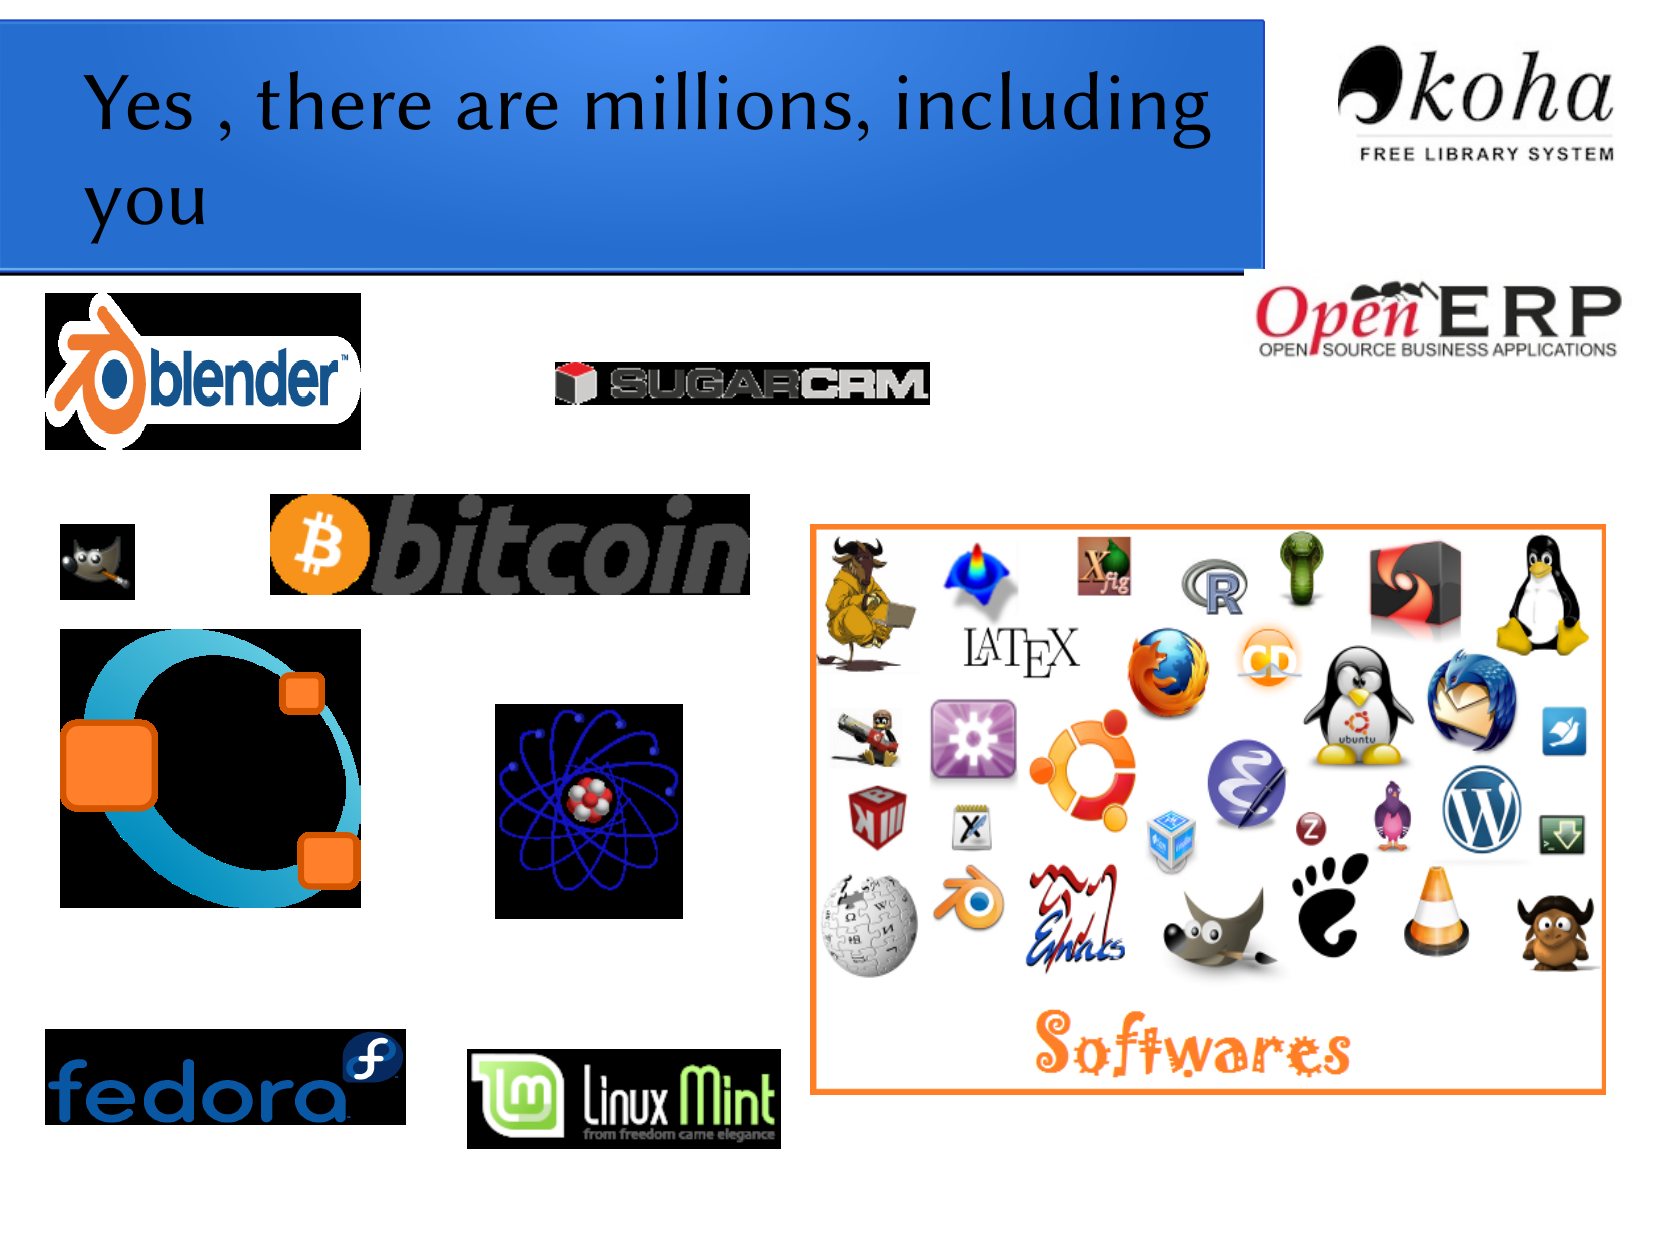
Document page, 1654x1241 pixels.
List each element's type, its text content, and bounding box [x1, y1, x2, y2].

picture [1338, 29, 1621, 166]
picture [60, 629, 361, 908]
title Yes , there are millions, including you [82, 47, 1235, 252]
picture [45, 1029, 406, 1126]
picture [810, 524, 1606, 1096]
picture [555, 362, 930, 406]
picture [467, 1049, 781, 1149]
picture [1244, 269, 1636, 369]
picture [495, 704, 683, 920]
picture [45, 293, 361, 451]
picture [270, 494, 750, 595]
picture [60, 524, 135, 600]
